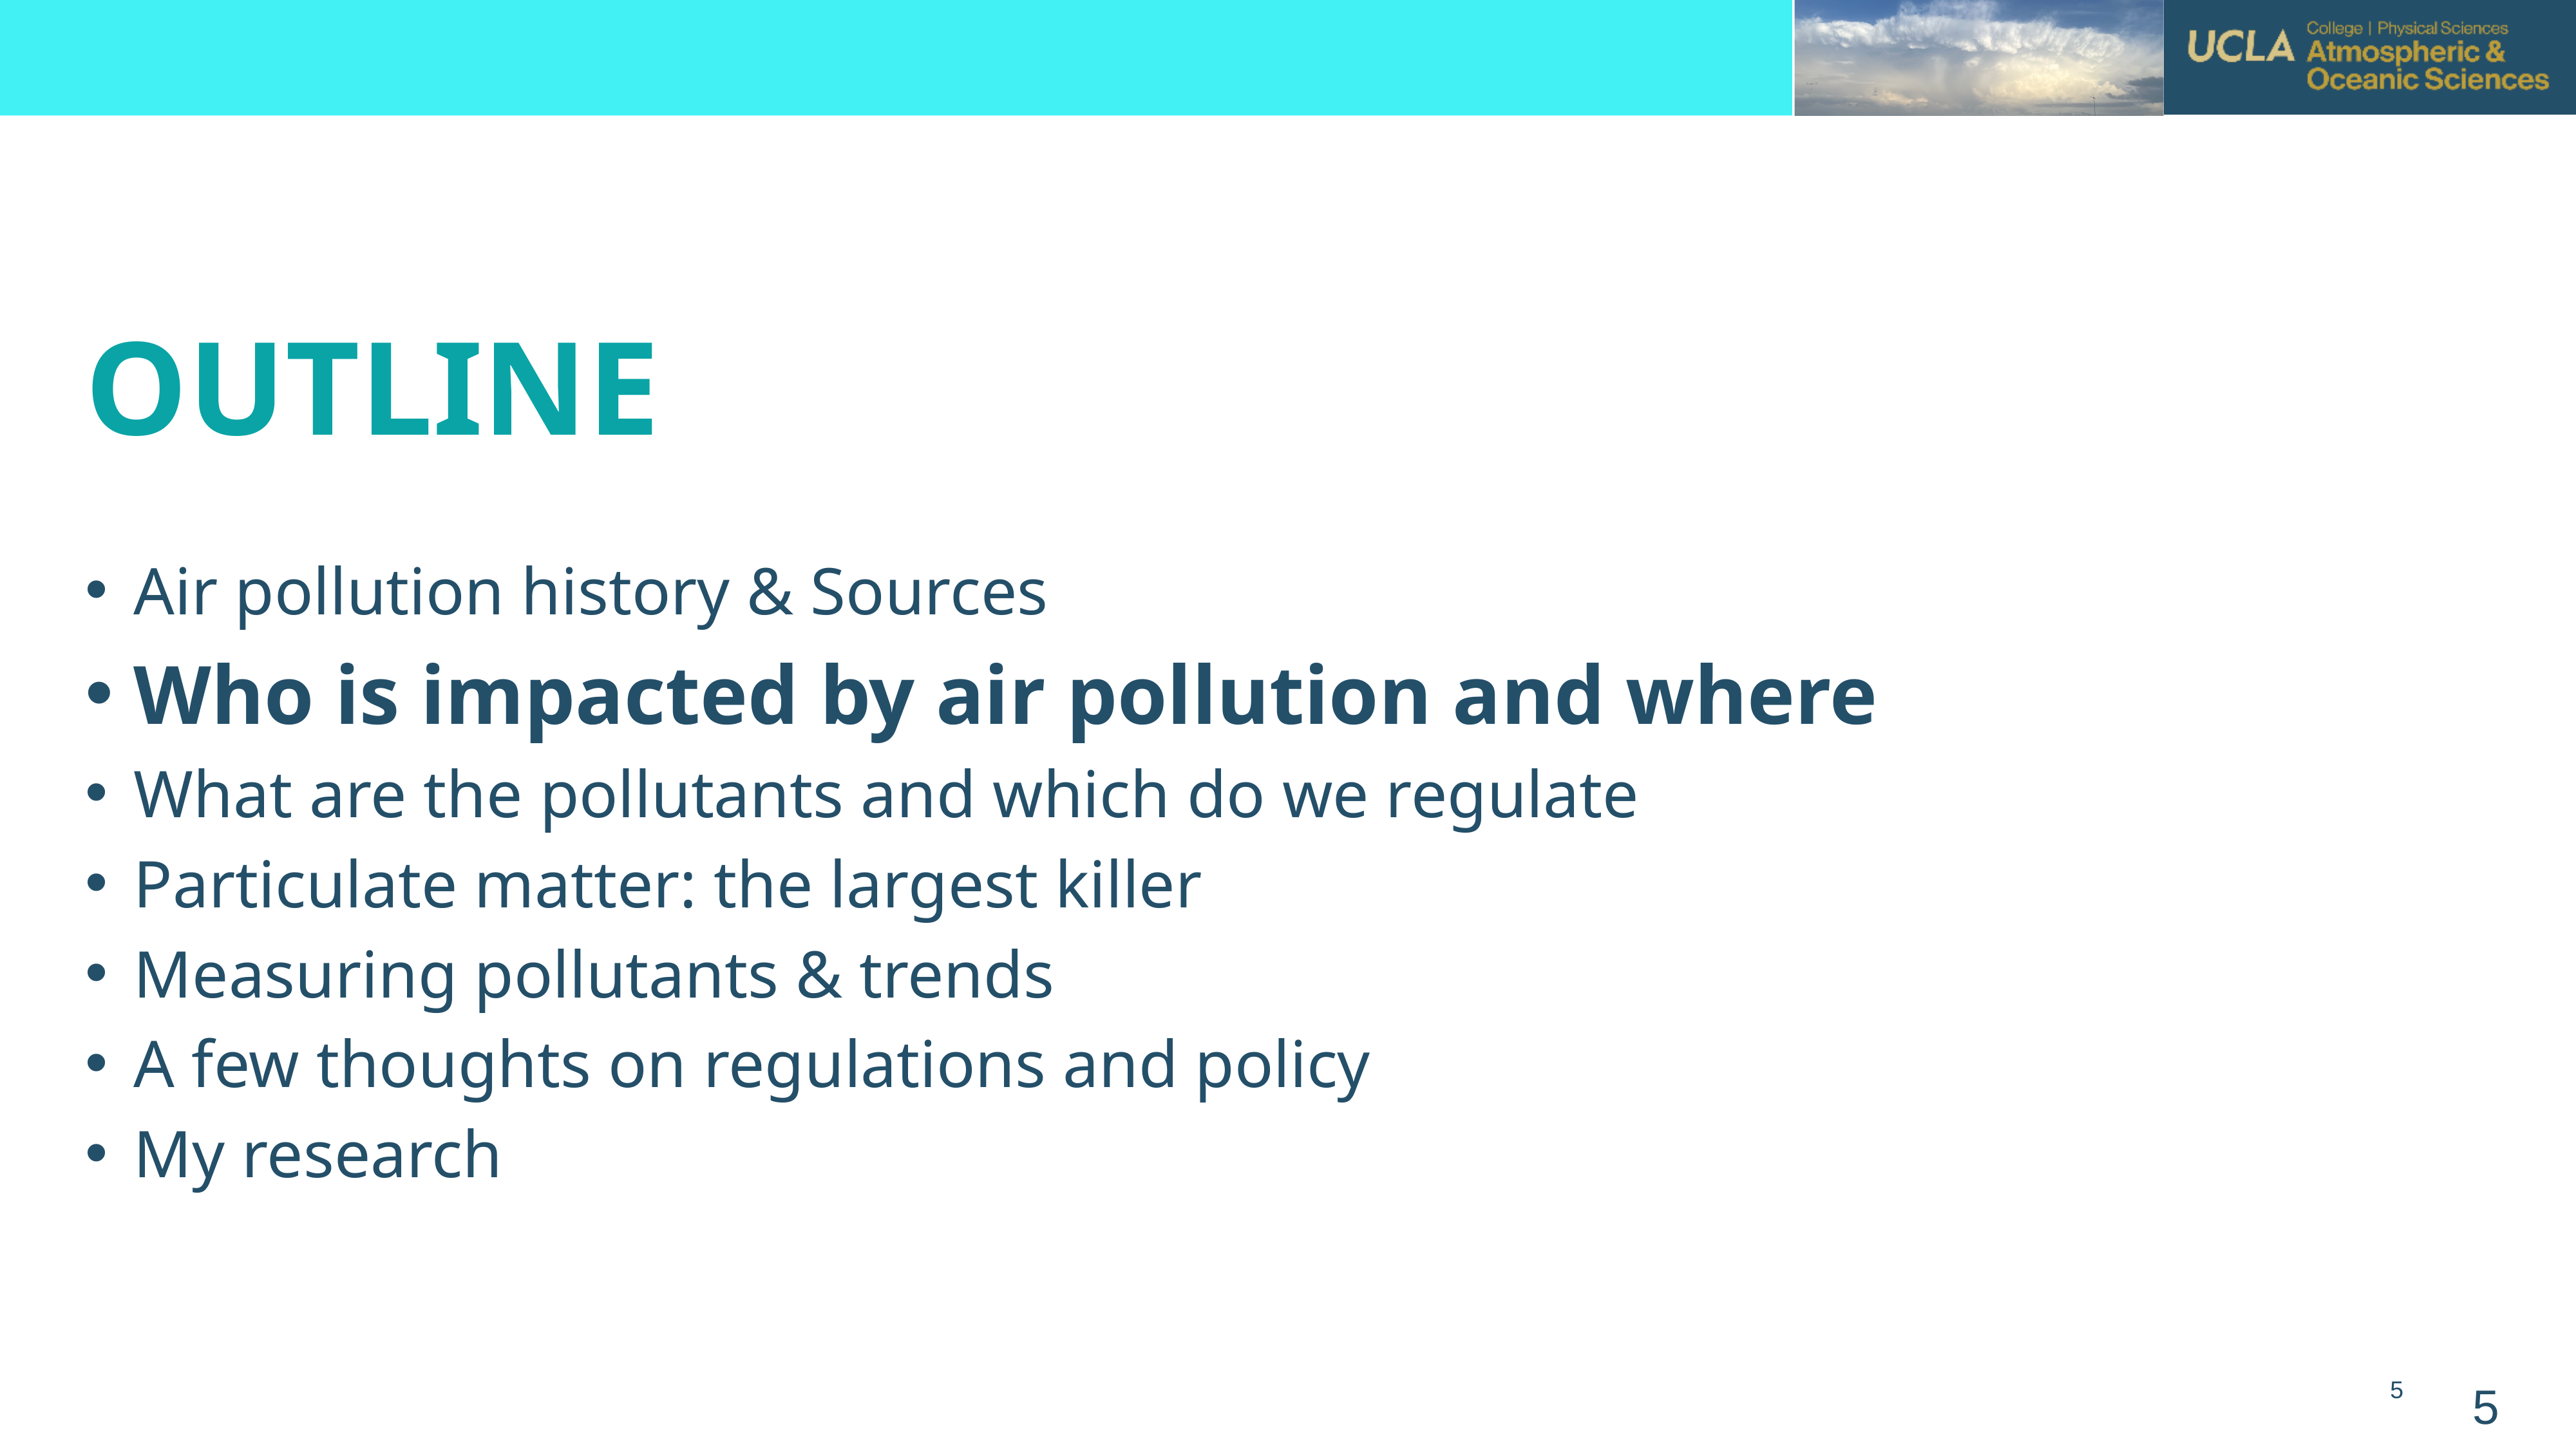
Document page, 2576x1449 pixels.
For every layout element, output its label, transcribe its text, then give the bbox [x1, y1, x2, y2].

list Air pollution history & Sources Who is impacted by air pollution and where What are the pollutants and which do we regulate Particulate matter: the largest killer Measuring pollutants & trends A few thoughts on regulations and policy My research [76, 545, 2520, 1240]
title Outline [76, 263, 2501, 505]
slide_number <number> [2380, 1369, 2540, 1447]
picture [1794, 0, 2576, 116]
